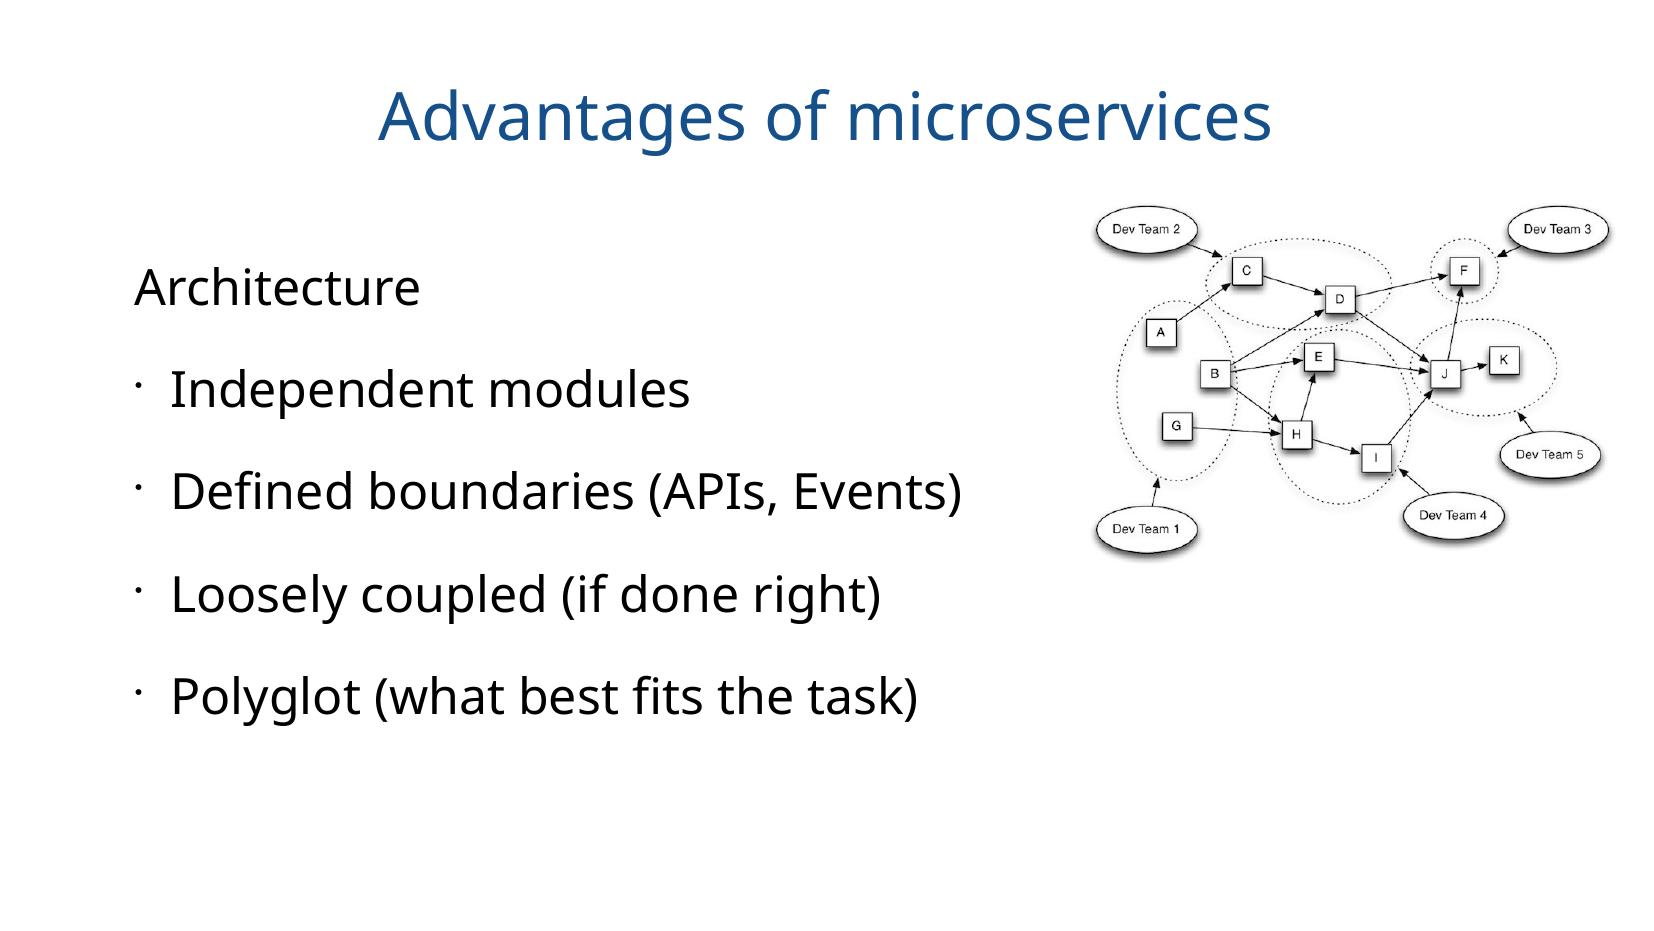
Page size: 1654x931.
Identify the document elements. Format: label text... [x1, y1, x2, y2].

picture [1080, 179, 1630, 577]
text_box Architecture Independent modules Defined boundaries (APIs, Events) Loosely coupled (if done right) Polyglot (what best fits the task) [120, 210, 1516, 871]
title Advantages of microservices [82, 36, 1571, 193]
